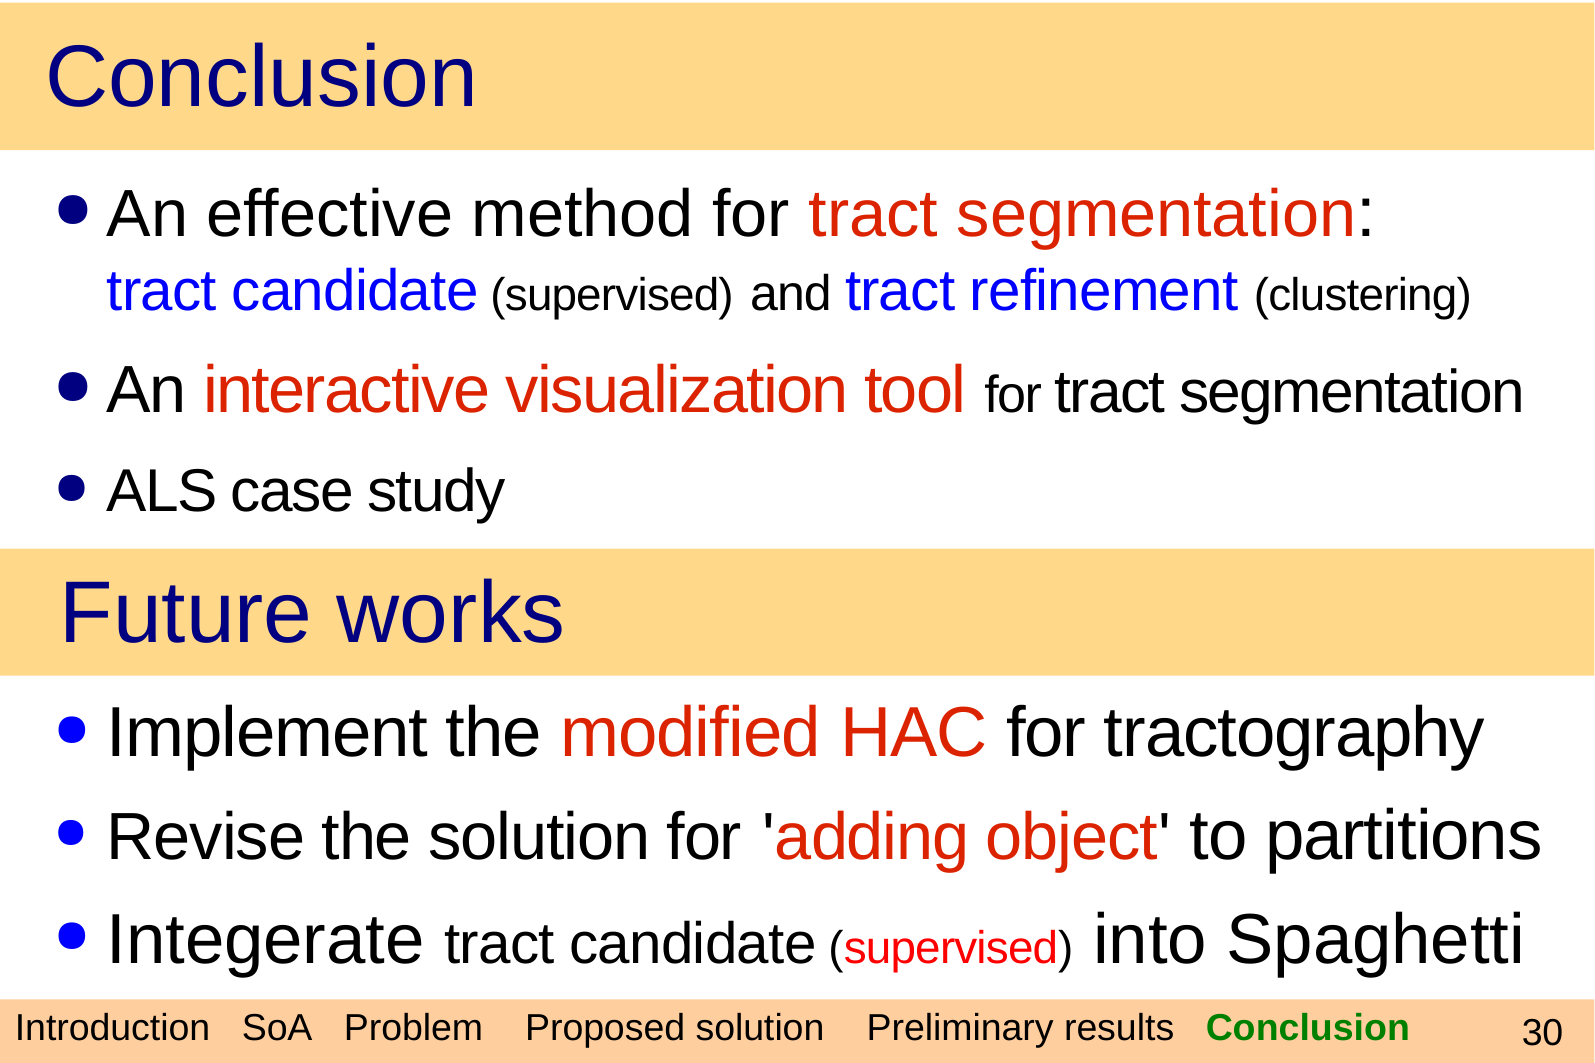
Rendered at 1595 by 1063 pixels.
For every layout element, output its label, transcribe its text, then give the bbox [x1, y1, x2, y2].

text_box <number> [1377, 1003, 1579, 1063]
title Future works [0, 548, 1595, 676]
list An effective method for tract segmentation: tract candidate (supervised) and tract refinement (clustering) An interactive visualization tool for tract segmentation ALS case study [35, 172, 1538, 525]
text_box Introduction SoA Problem Proposed solution Preliminary results Conclusion [0, 999, 1377, 1063]
title Conclusion [0, 2, 1595, 151]
list Implement the modified HAC for tractography Revise the solution for 'adding object' to partitions Integerate tract candidate (supervised) into Spaghetti [35, 692, 1576, 1017]
